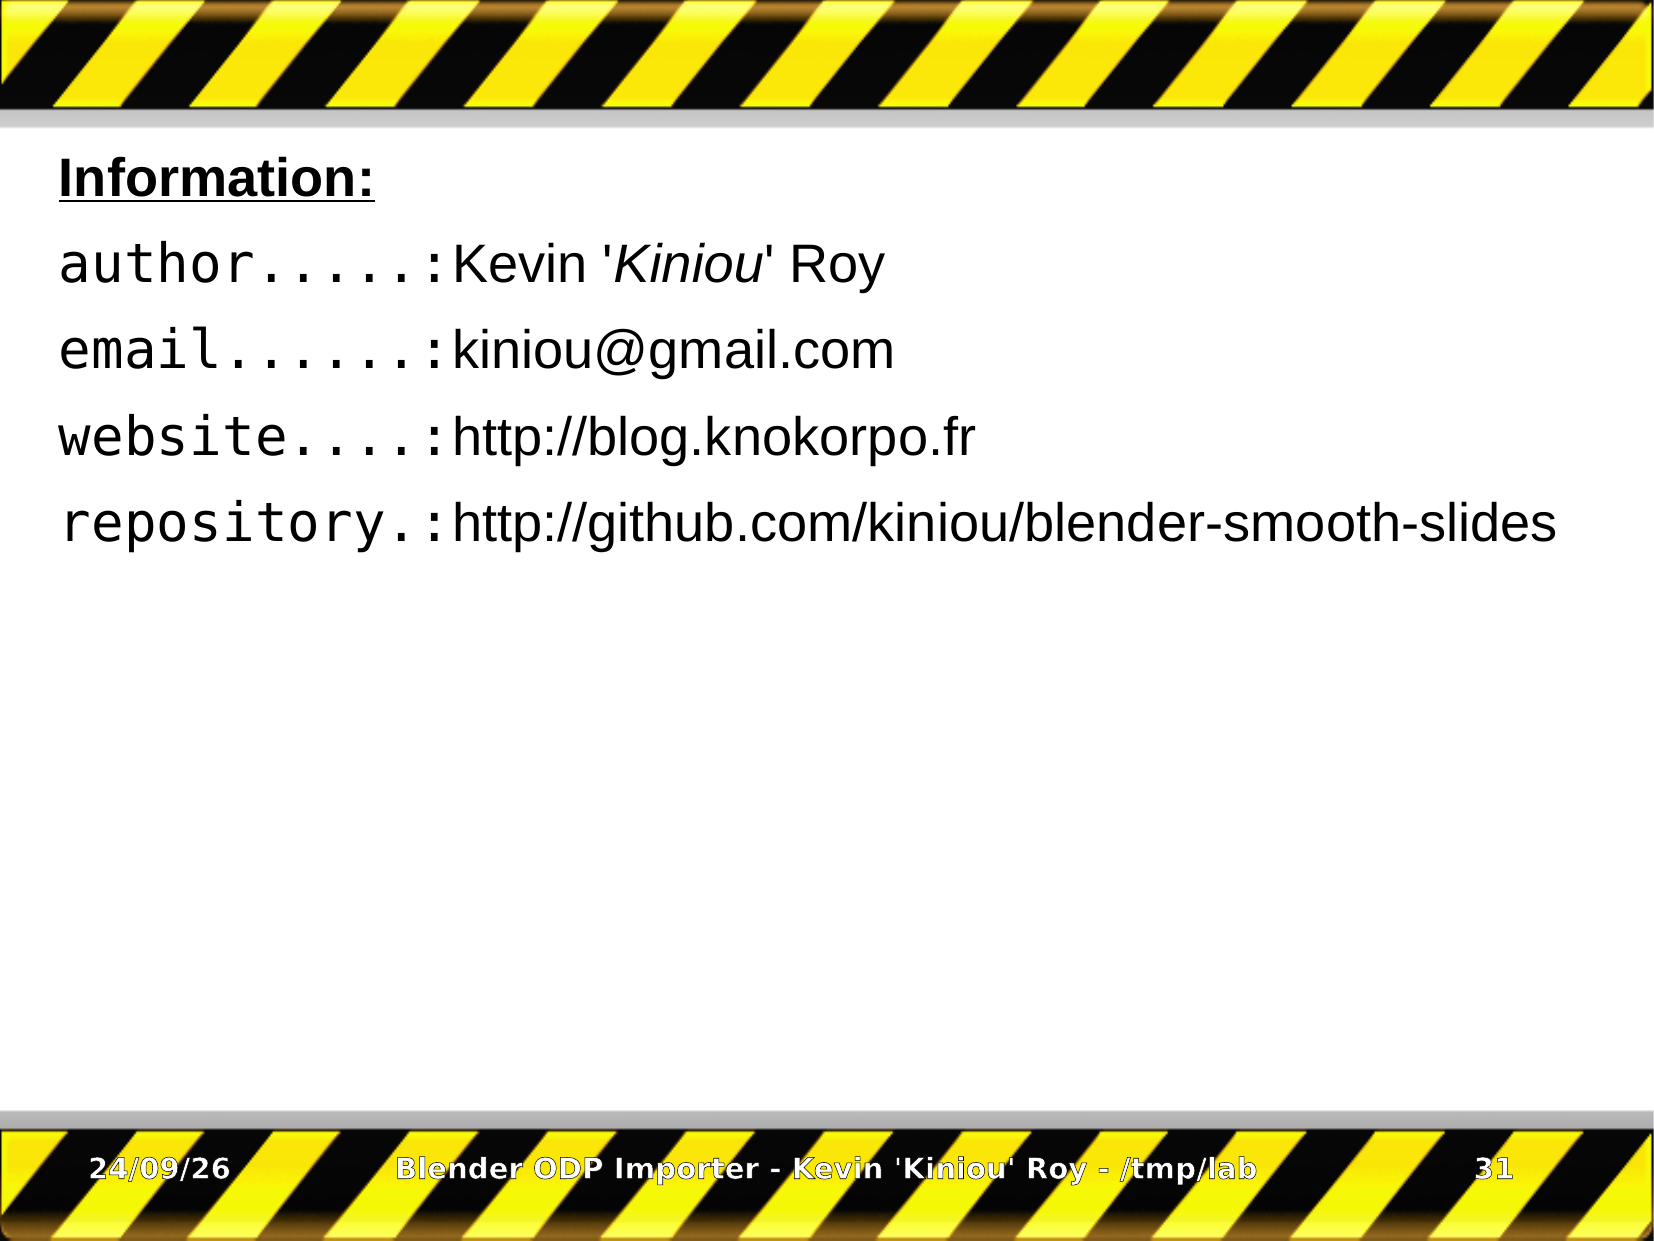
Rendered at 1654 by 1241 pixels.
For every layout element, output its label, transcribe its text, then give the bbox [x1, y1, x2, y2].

list Information: author.....:Kevin 'Kiniou' Roy email......:kiniou@gmail.com website....:http://blog.knokorpo.fr repository.:http://github.com/kiniou/blender-smooth-slides [59, 147, 1595, 803]
picture [0, 0, 1654, 1241]
